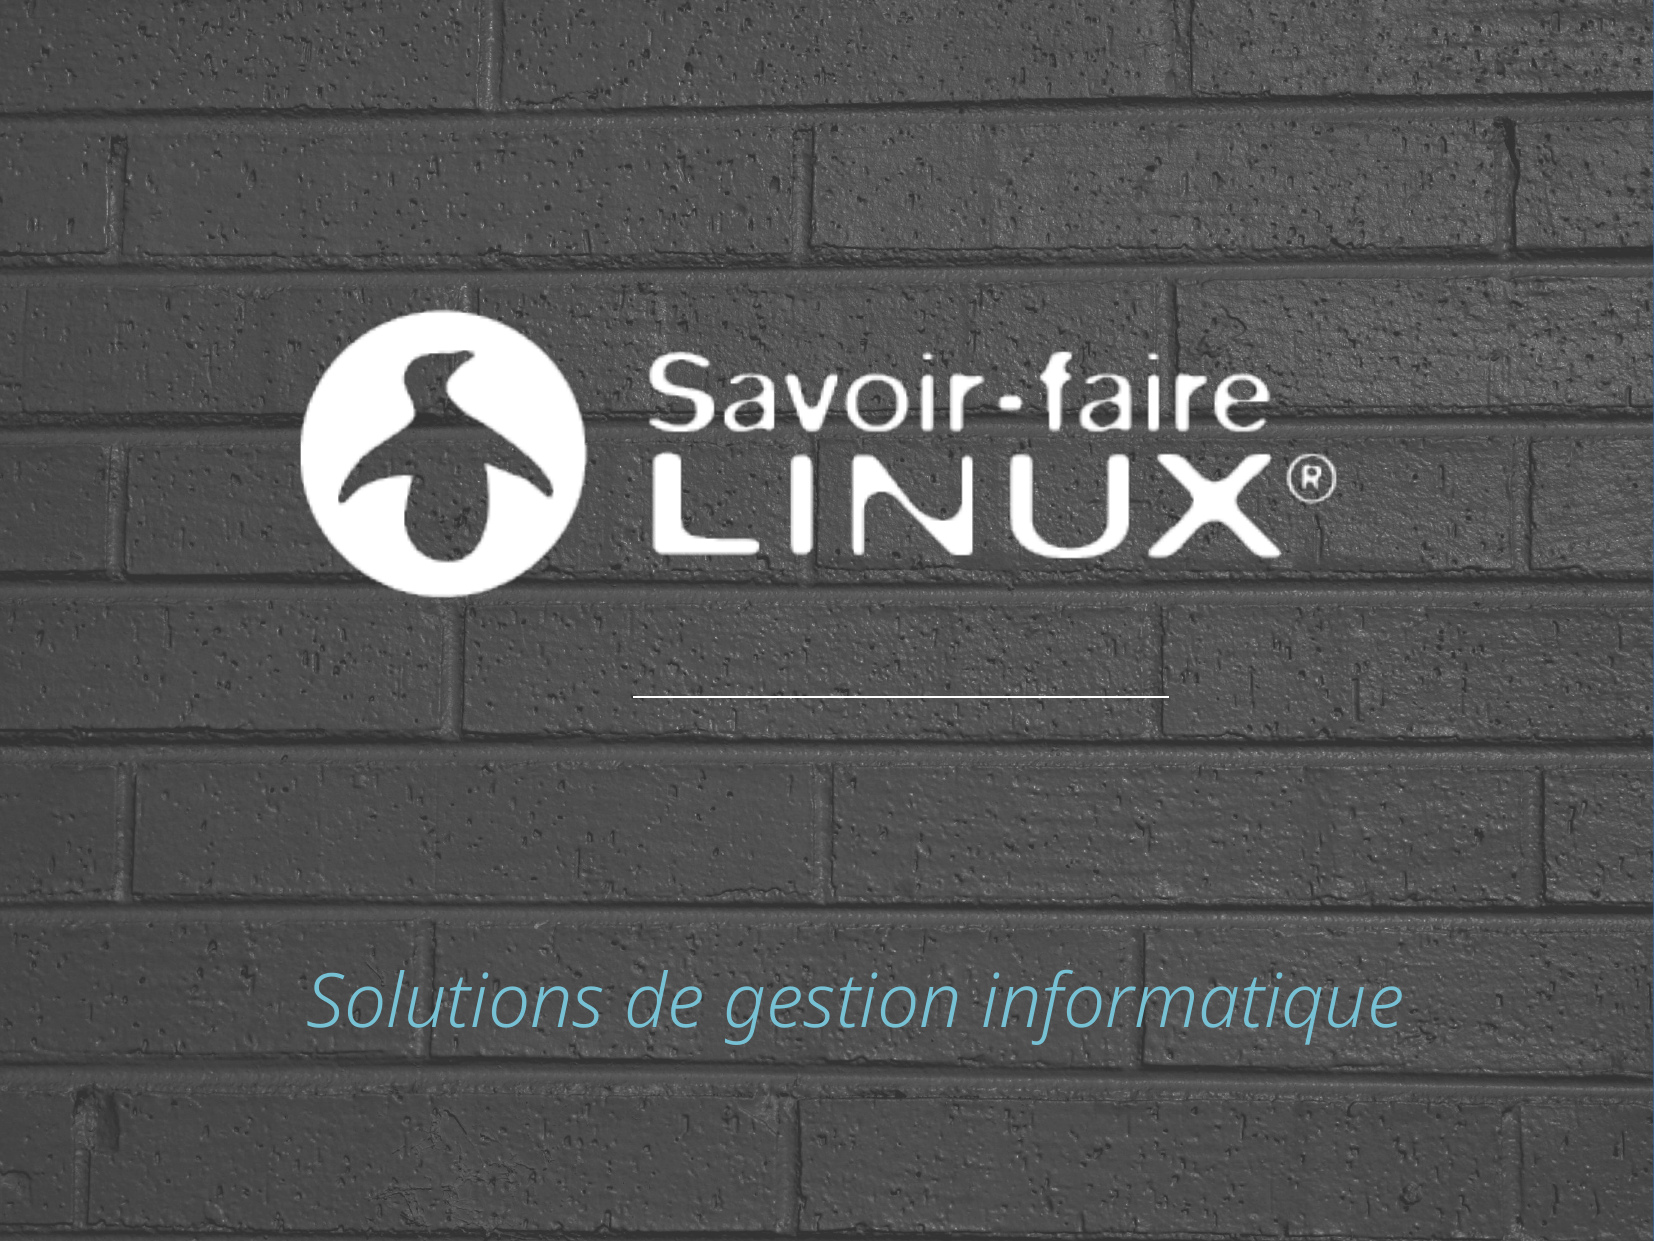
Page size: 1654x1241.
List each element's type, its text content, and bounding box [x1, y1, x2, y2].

picture [0, 0, 1654, 1241]
text_box Solutions de gestion informatique [106, 360, 1607, 1161]
